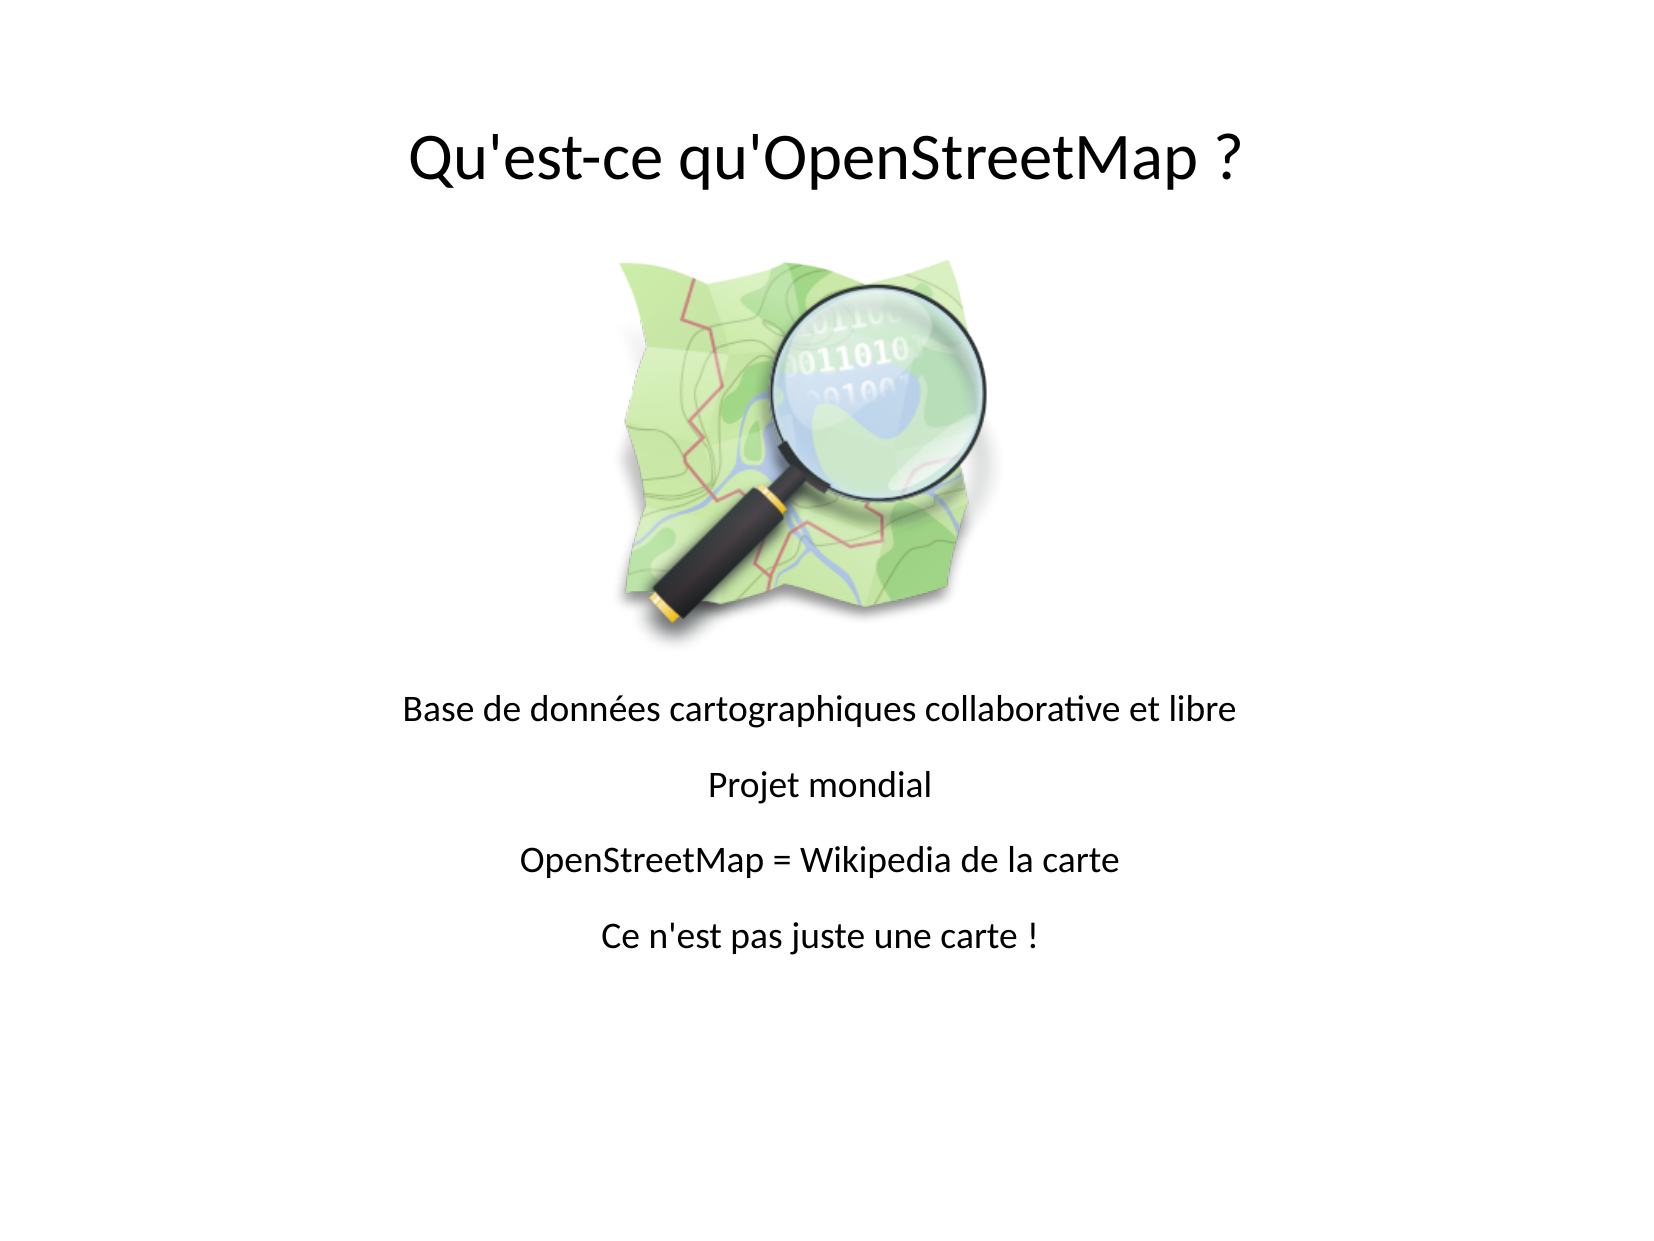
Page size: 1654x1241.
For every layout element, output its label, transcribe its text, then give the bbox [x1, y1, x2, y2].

picture [605, 260, 1006, 661]
list Base de données cartographiques collaborative et libre Projet mondial OpenStreetMap = Wikipedia de la carte Ce n'est pas juste une carte ! [52, 221, 1589, 1107]
title Qu'est-ce qu'OpenStreetMap ? [82, 49, 1571, 221]
